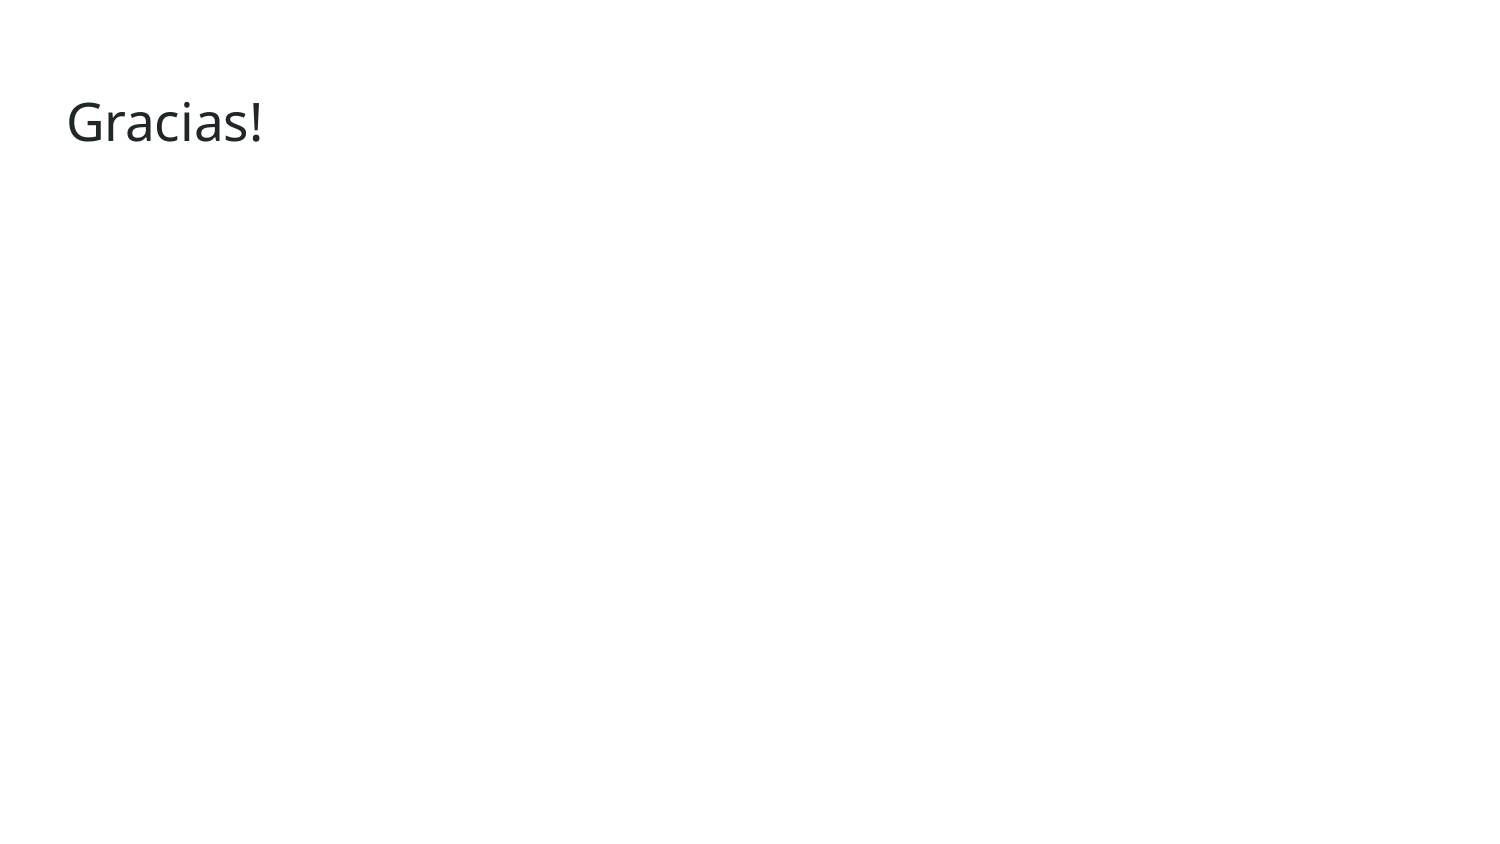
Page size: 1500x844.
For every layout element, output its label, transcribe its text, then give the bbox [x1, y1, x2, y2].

title Gracias! [51, 72, 1449, 167]
